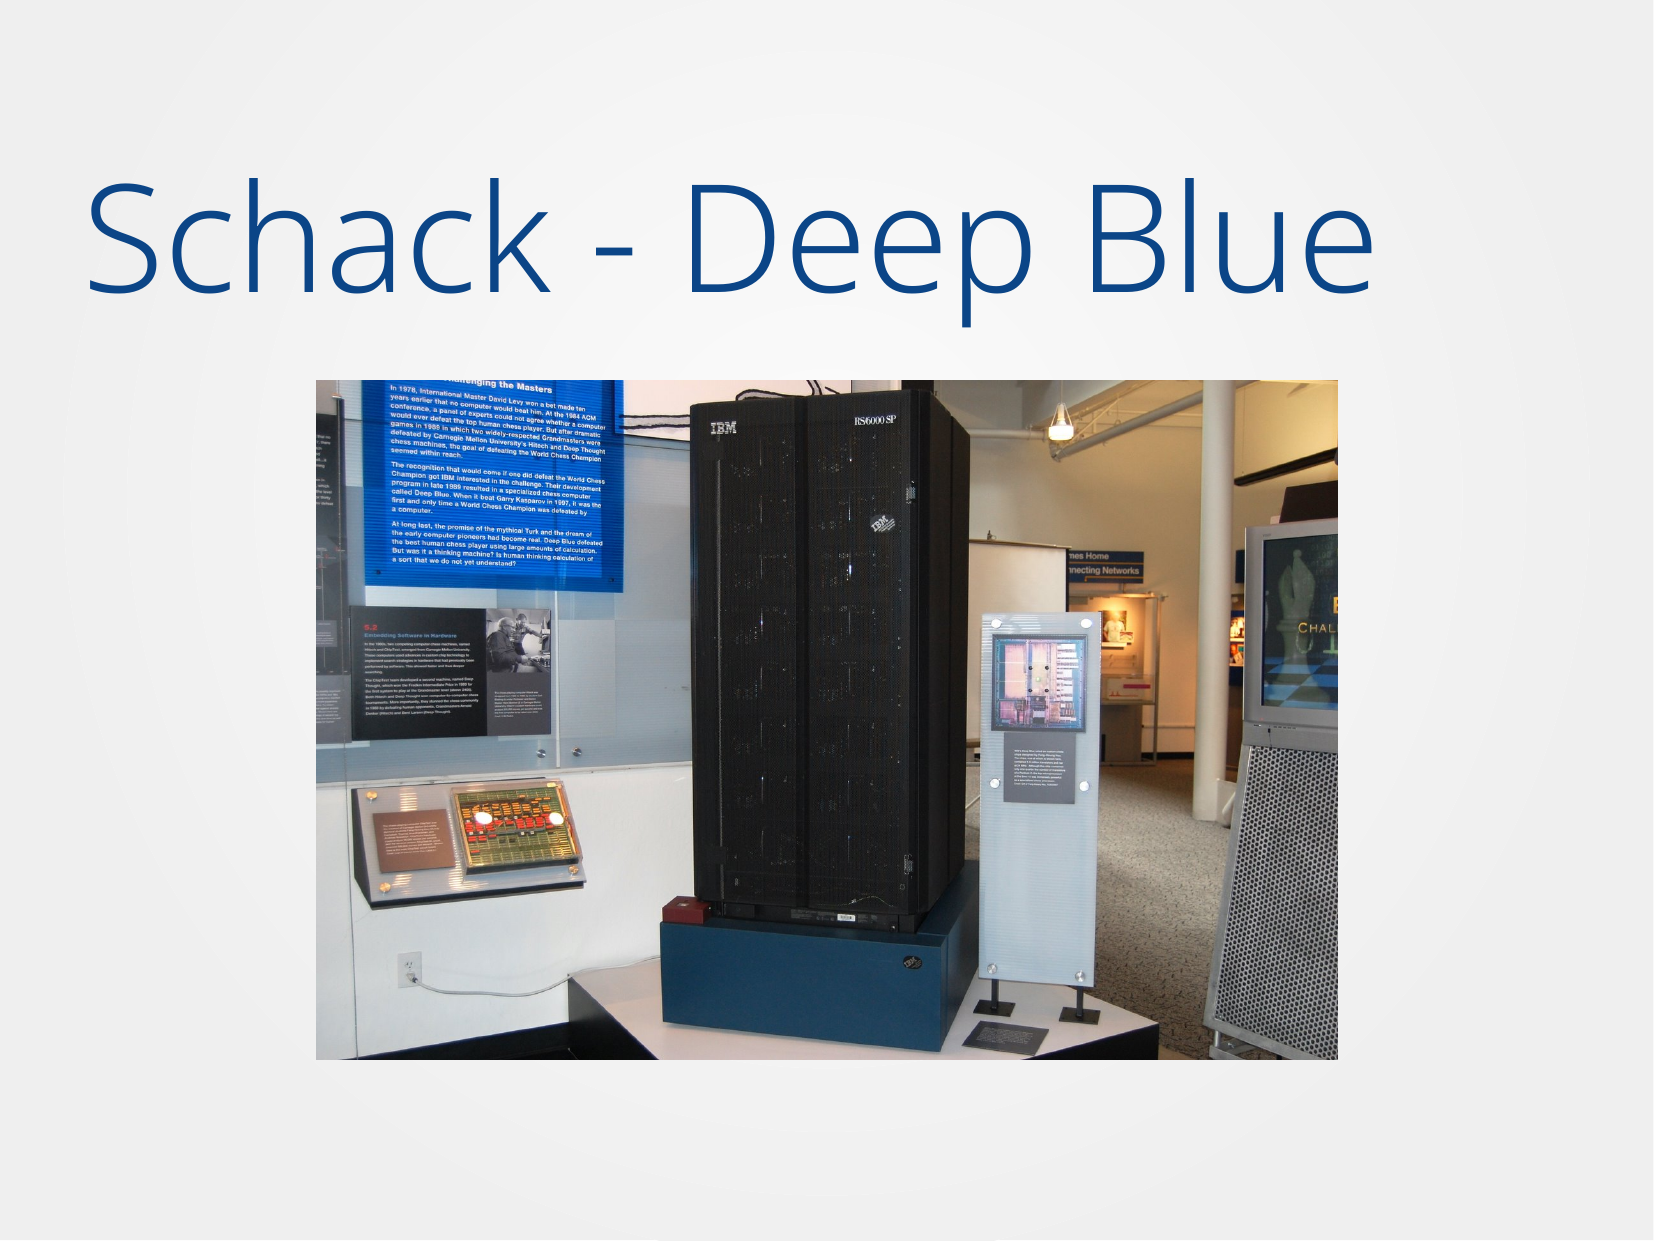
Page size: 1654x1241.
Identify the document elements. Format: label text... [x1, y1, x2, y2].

picture [316, 380, 1338, 1060]
title Schack - Deep Blue [82, 80, 1654, 337]
